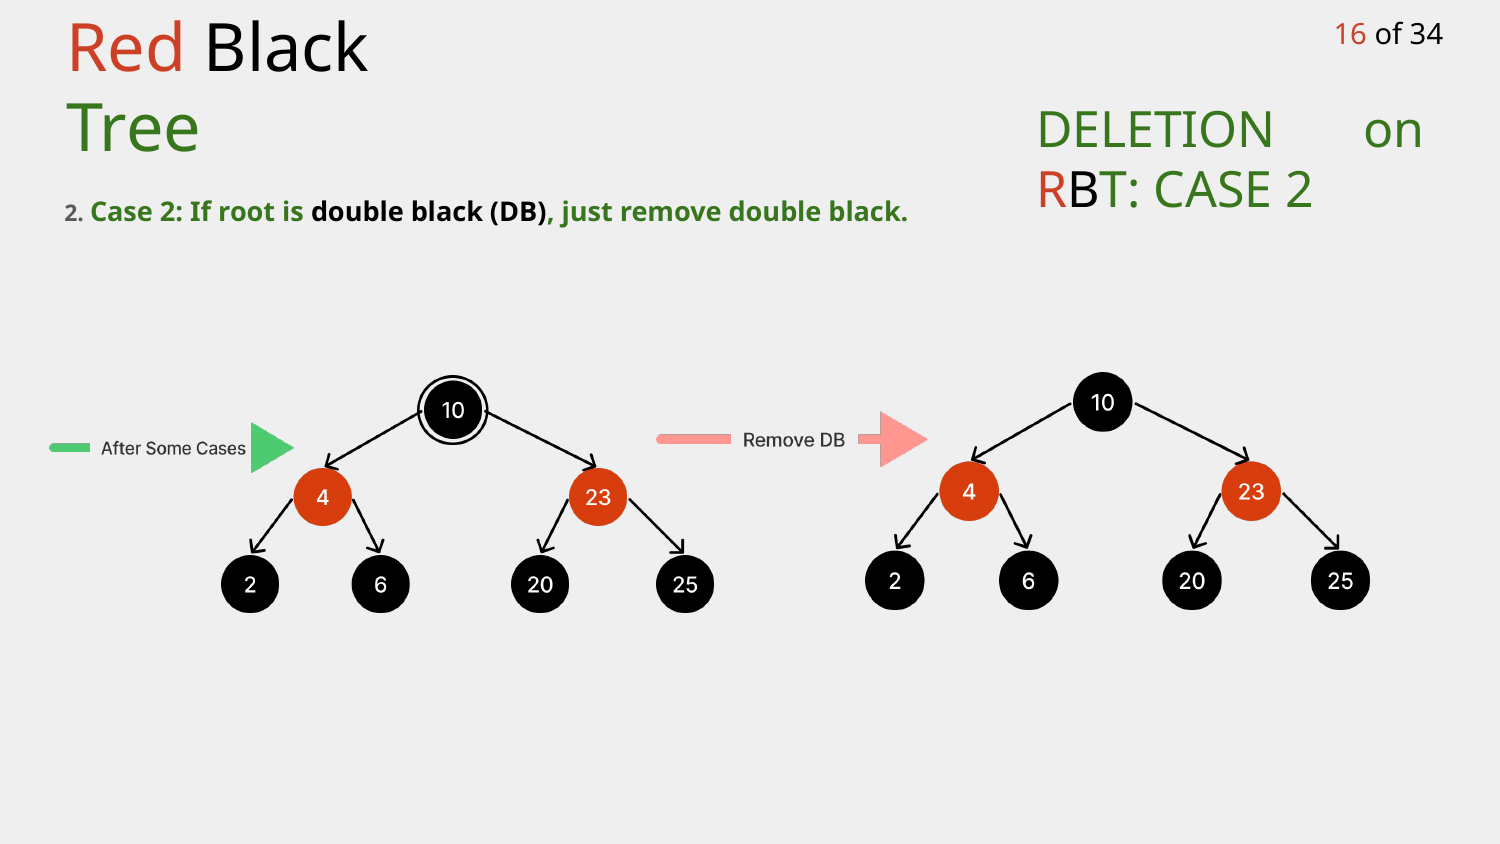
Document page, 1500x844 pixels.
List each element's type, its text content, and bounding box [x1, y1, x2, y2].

text_box 2. Case 2: If root is double black (DB), just remove double black. [49, 179, 1468, 242]
picture [49, 372, 1370, 613]
title Red Black Tree [51, 93, 437, 179]
text_box 16 of 34 [1318, 0, 1500, 65]
text_box DELETION on RBT: CASE 2 [1021, 82, 1440, 233]
